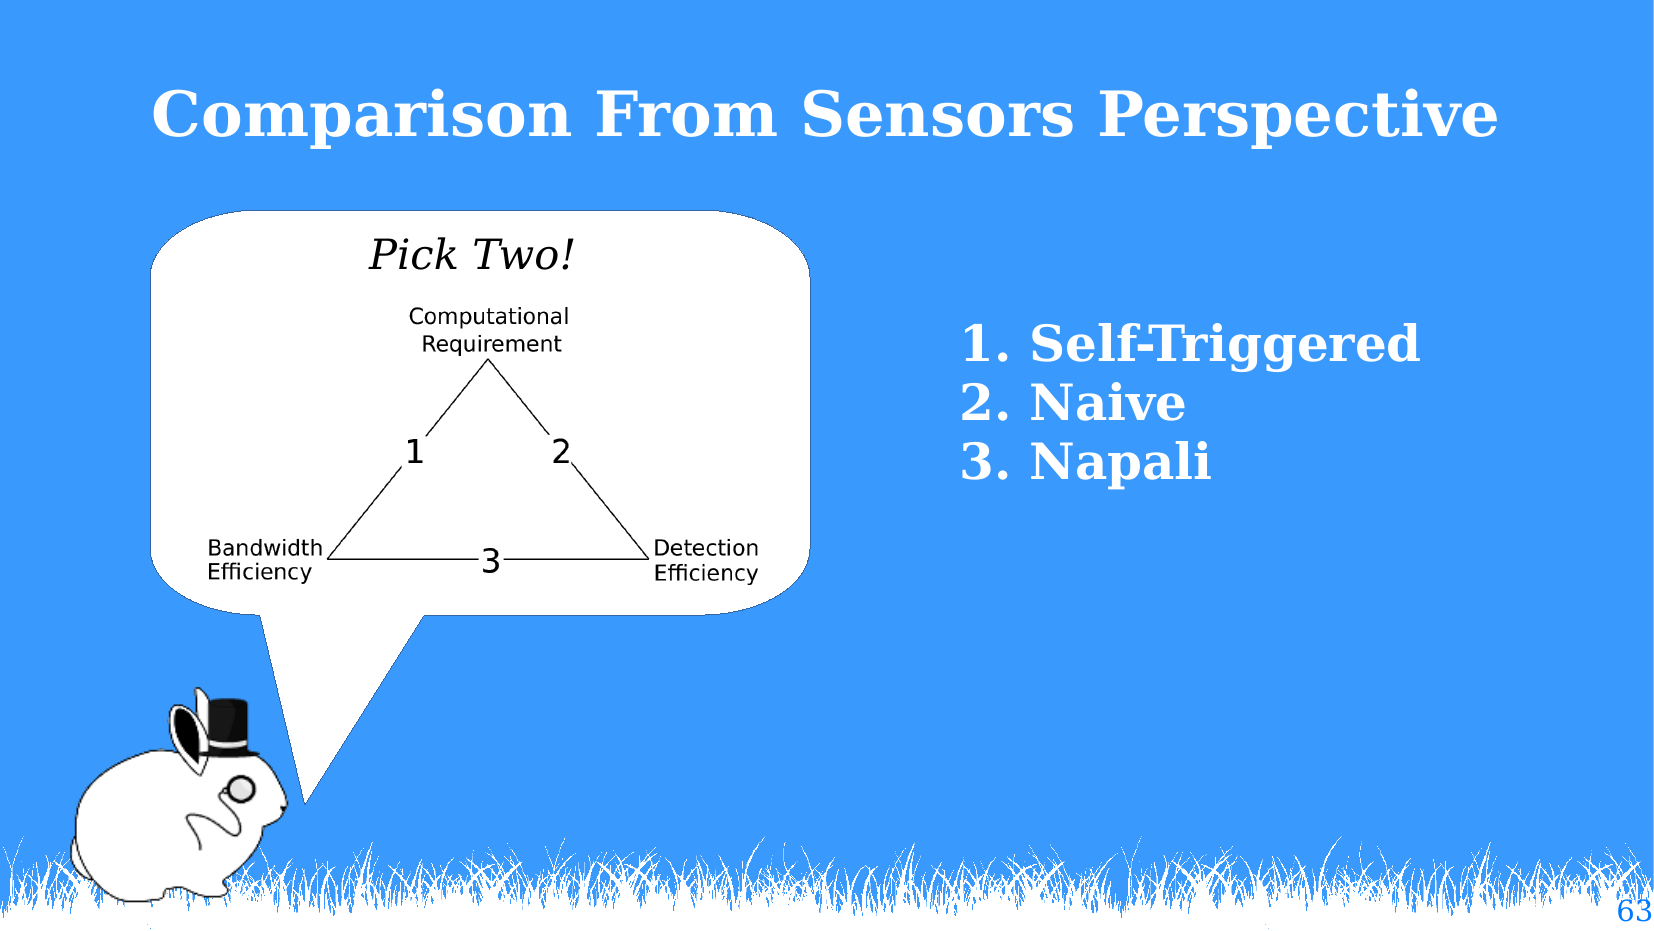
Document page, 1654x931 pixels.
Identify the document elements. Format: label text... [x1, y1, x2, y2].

text_box Pick Two! [354, 223, 775, 287]
text_box [150, 210, 811, 787]
title [82, 37, 1571, 193]
text_box 1. Self-Triggered 2. Naive 3. Napali [945, 307, 1453, 558]
picture [0, 0, 1654, 931]
